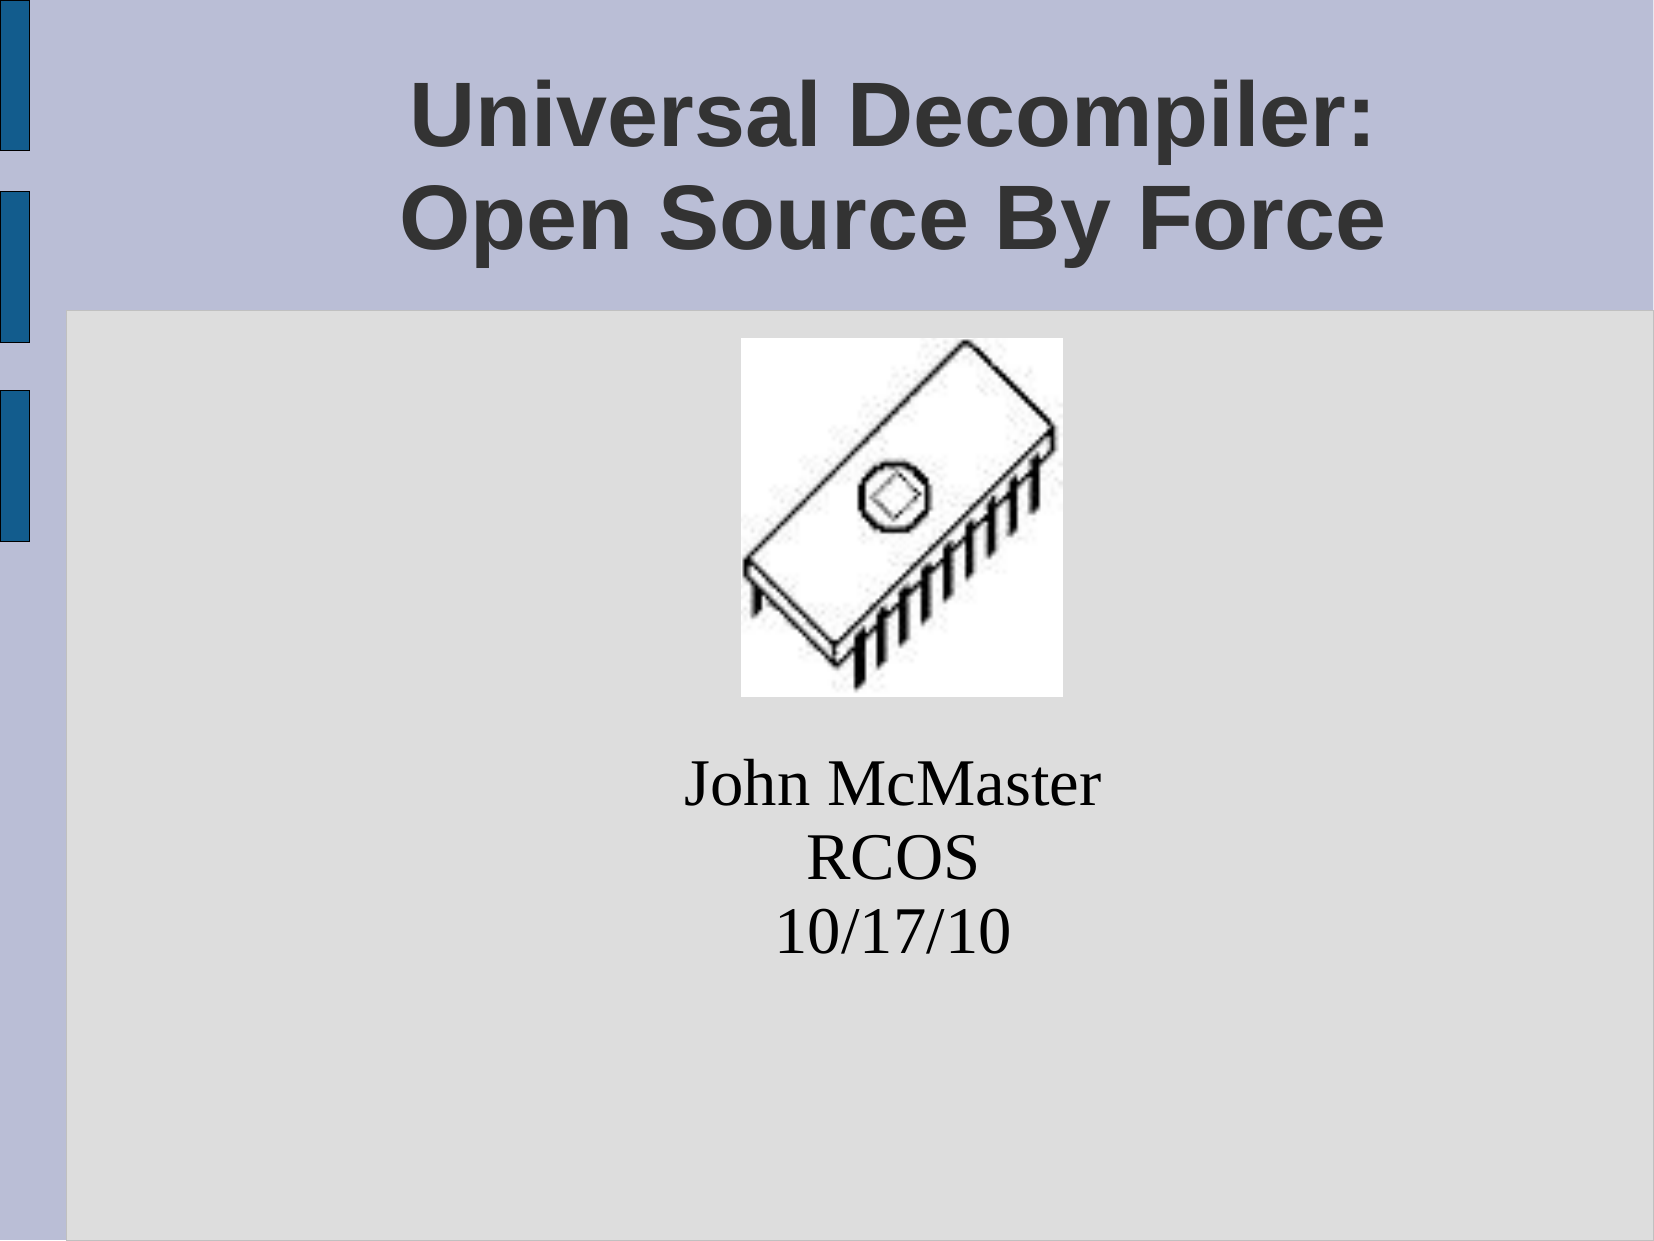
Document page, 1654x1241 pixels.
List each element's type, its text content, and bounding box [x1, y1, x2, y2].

subtitle John McMaster RCOS 10/17/10 [187, 473, 1600, 1241]
picture [741, 338, 1063, 697]
title Universal Decompiler: Open Source By Force [187, 63, 1600, 269]
